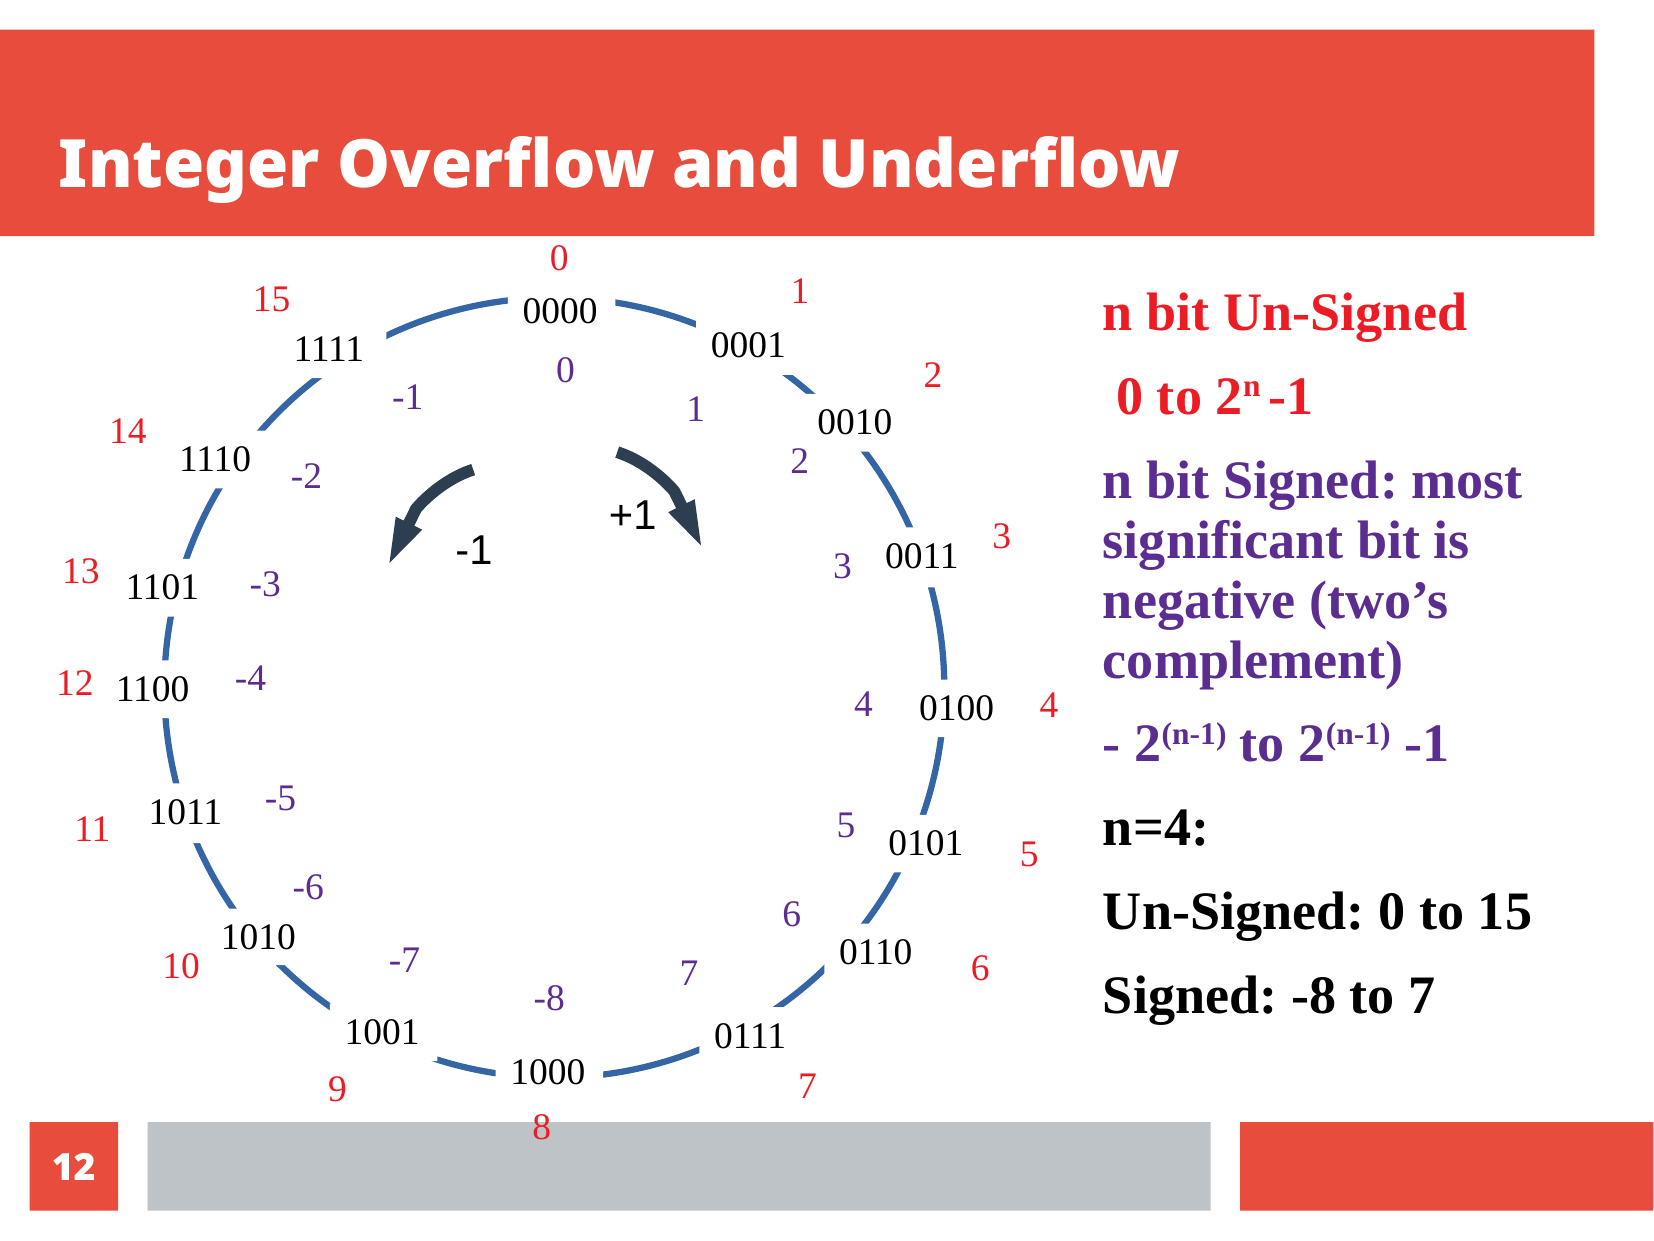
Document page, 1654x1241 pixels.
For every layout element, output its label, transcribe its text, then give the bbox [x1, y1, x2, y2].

text_box -2 [276, 448, 351, 505]
text_box -7 [374, 931, 449, 989]
text_box 8 [517, 1098, 592, 1155]
title Integer Overflow and Underflow [59, 59, 1595, 207]
text_box -5 [249, 769, 325, 850]
text_box 6 [767, 885, 842, 943]
text_box +1 [594, 484, 698, 571]
text_box 0110 [824, 923, 933, 982]
text_box 12 [41, 654, 116, 711]
text_box 0011 [870, 527, 978, 588]
text_box 1000 [495, 1043, 604, 1102]
text_box 5 [821, 796, 897, 853]
text_box 0010 [802, 393, 910, 452]
text_box 0100 [904, 679, 1013, 738]
text_box 15 [238, 270, 313, 327]
text_box -1 [440, 519, 544, 583]
text_box -8 [518, 969, 593, 1026]
text_box 1010 [206, 908, 314, 966]
text_box 6 [956, 939, 1031, 996]
text_box -1 [377, 368, 452, 425]
text_box -6 [277, 858, 353, 916]
text_box 2 [908, 347, 984, 404]
text_box 1101 [110, 558, 219, 617]
text_box 3 [818, 537, 893, 594]
text_box 1001 [329, 1003, 438, 1062]
text_box 11 [59, 800, 134, 881]
list n bit Un-Signed 0 to 2n -1 n bit Signed: most significant bit is negative (two’s complement) - 2(n-1) to 2(n-1) -1 n=4: Un-Signed: 0 to 15 Signed: -8 to 7 [1102, 282, 1627, 1094]
text_box 4 [839, 675, 914, 733]
text_box 2 [775, 433, 850, 490]
text_box 1 [671, 380, 746, 438]
text_box -3 [234, 555, 310, 613]
text_box 7 [664, 944, 740, 1002]
text_box 14 [94, 402, 169, 460]
text_box 0 [535, 229, 610, 283]
text_box 0 [541, 341, 616, 399]
text_box 1 [775, 262, 850, 319]
text_box 1111 [278, 320, 387, 379]
text_box 10 [147, 937, 222, 1017]
text_box 1100 [101, 660, 209, 719]
text_box 0000 [507, 283, 616, 348]
text_box 4 [1024, 677, 1099, 734]
text_box 1011 [133, 783, 242, 844]
text_box 0111 [699, 1007, 807, 1065]
text_box 13 [47, 542, 122, 599]
text_box 5 [1005, 826, 1080, 883]
text_box -4 [219, 649, 295, 706]
text_box 7 [783, 1057, 858, 1114]
text_box 0001 [696, 317, 804, 375]
text_box 3 [977, 507, 1052, 564]
text_box 1110 [164, 430, 272, 489]
text_box 9 [313, 1061, 388, 1118]
text_box 0101 [873, 814, 982, 873]
